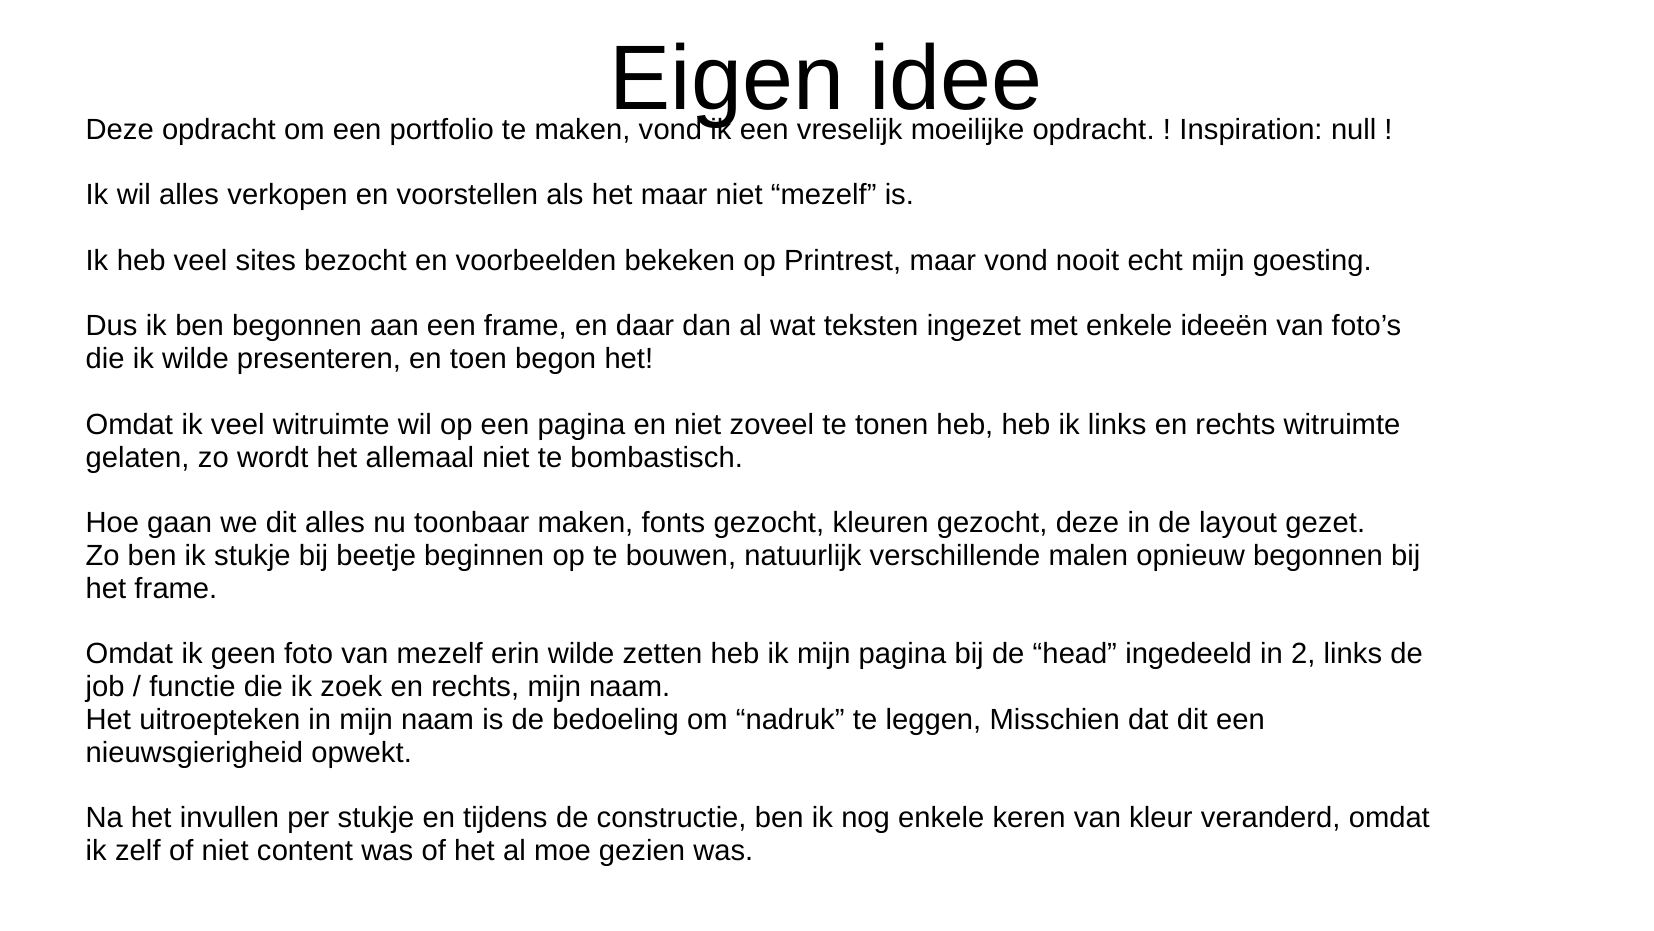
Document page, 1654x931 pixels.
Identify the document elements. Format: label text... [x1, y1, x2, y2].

text_box Deze opdracht om een portfolio te maken, vond ik een vreselijk moeilijke opdracht. ! Inspiration: null ! Ik wil alles verkopen en voorstellen als het maar niet “mezelf” is. Ik heb veel sites bezocht en voorbeelden bekeken op Printrest, maar vond nooit echt mijn goesting. Dus ik ben begonnen aan een frame, en daar dan al wat teksten ingezet met enkele ideeën van foto’s die ik wilde presenteren, en toen begon het! Omdat ik veel witruimte wil op een pagina en niet zoveel te tonen heb, heb ik links en rechts witruimte gelaten, zo wordt het allemaal niet te bombastisch. Hoe gaan we dit alles nu toonbaar maken, fonts gezocht, kleuren gezocht, deze in de layout gezet. Zo ben ik stukje bij beetje beginnen op te bouwen, natuurlijk verschillende malen opnieuw begonnen bij het frame. Omdat ik geen foto van mezelf erin wilde zetten heb ik mijn pagina bij de “head” ingedeeld in 2, links de job / functie die ik zoek en rechts, mijn naam. Het uitroepteken in mijn naam is de bedoeling om “nadruk” te leggen, Misschien dat dit een nieuwsgierigheid opwekt. Na het invullen per stukje en tijdens de constructie, ben ik nog enkele keren van kleur veranderd, omdat ik zelf of niet content was of het al moe gezien was. [70, 105, 1453, 875]
title Eigen idee [82, 0, 1571, 156]
